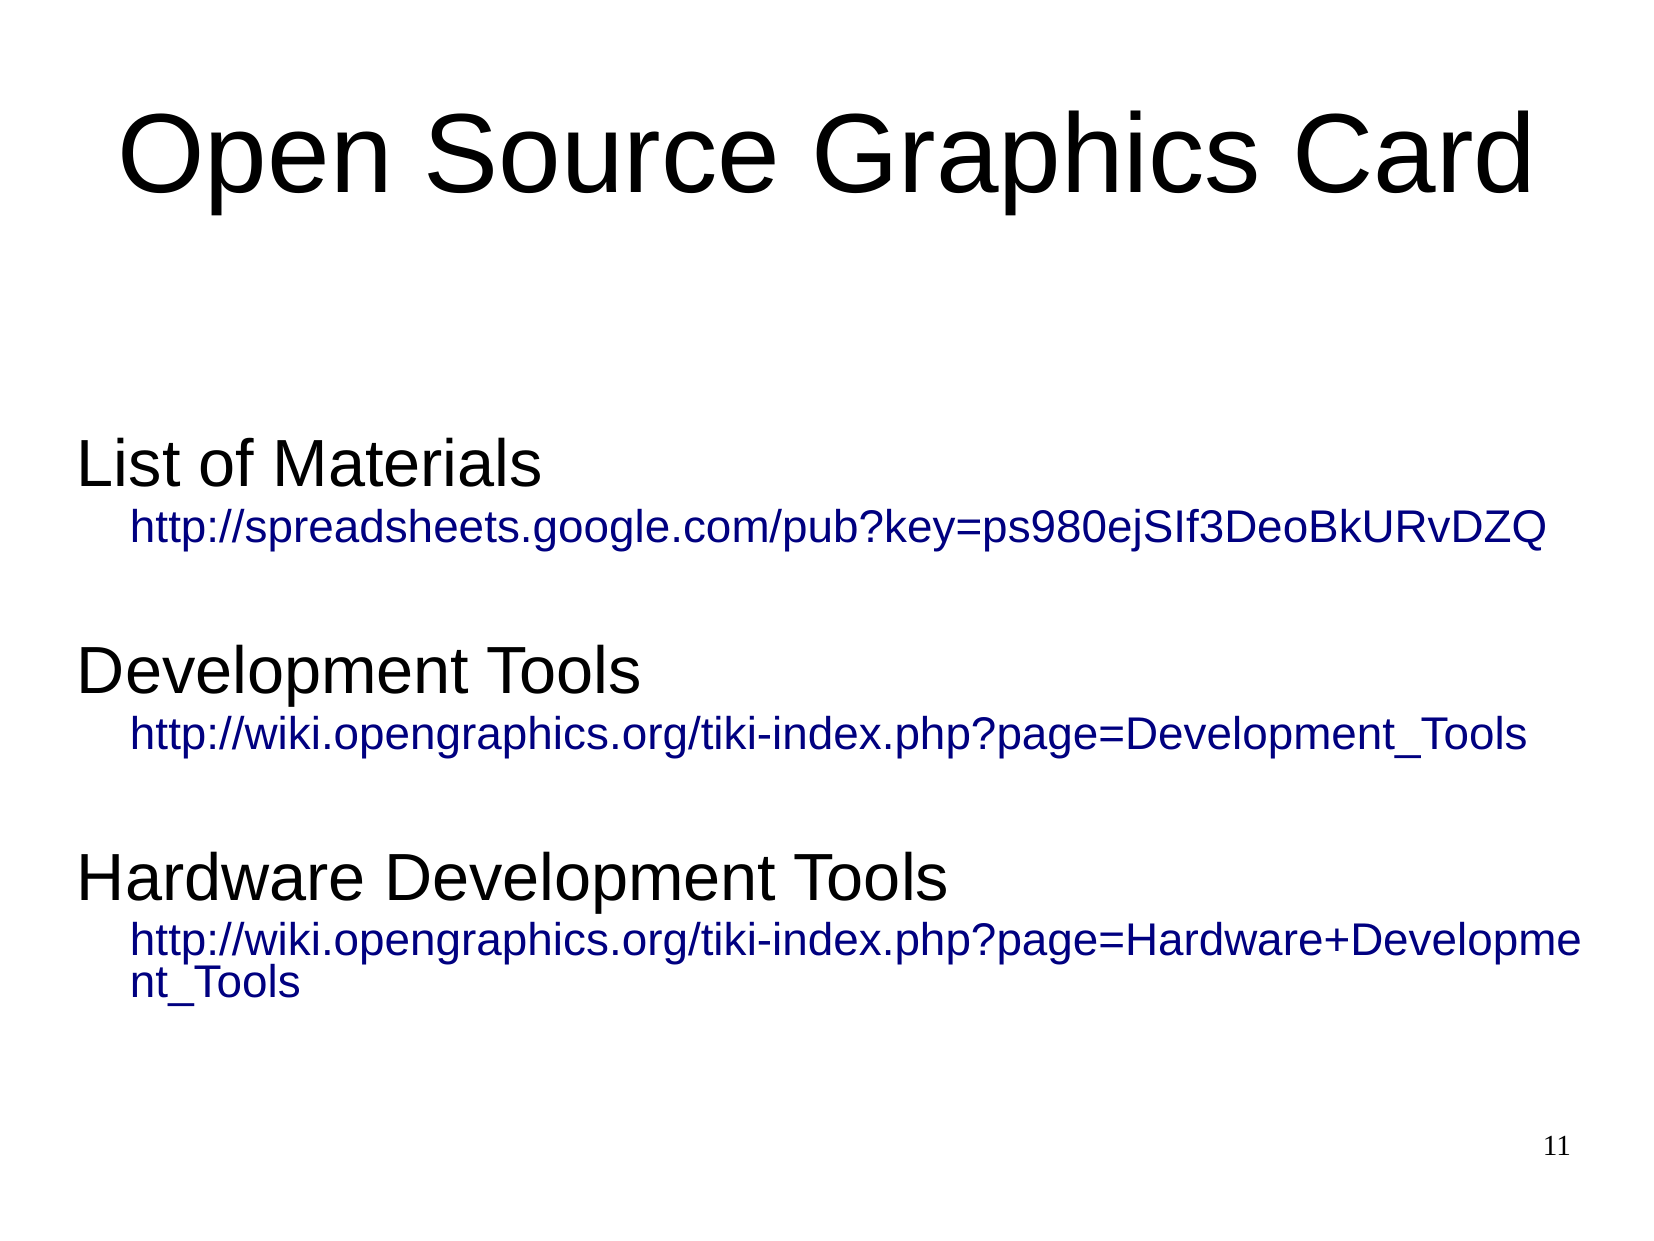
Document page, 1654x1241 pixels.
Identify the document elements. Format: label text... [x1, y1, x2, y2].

list List of Materials http://spreadsheets.google.com/pub?key=ps980ejSIf3DeoBkURvDZQ Development Tools http://wiki.opengraphics.org/tiki-index.php?page=Development_Tools Hardware Development Tools http://wiki.opengraphics.org/tiki-index.php?page=Hardware+Development_Tools [59, 426, 1589, 999]
title Open Source Graphics Card [82, 49, 1571, 257]
